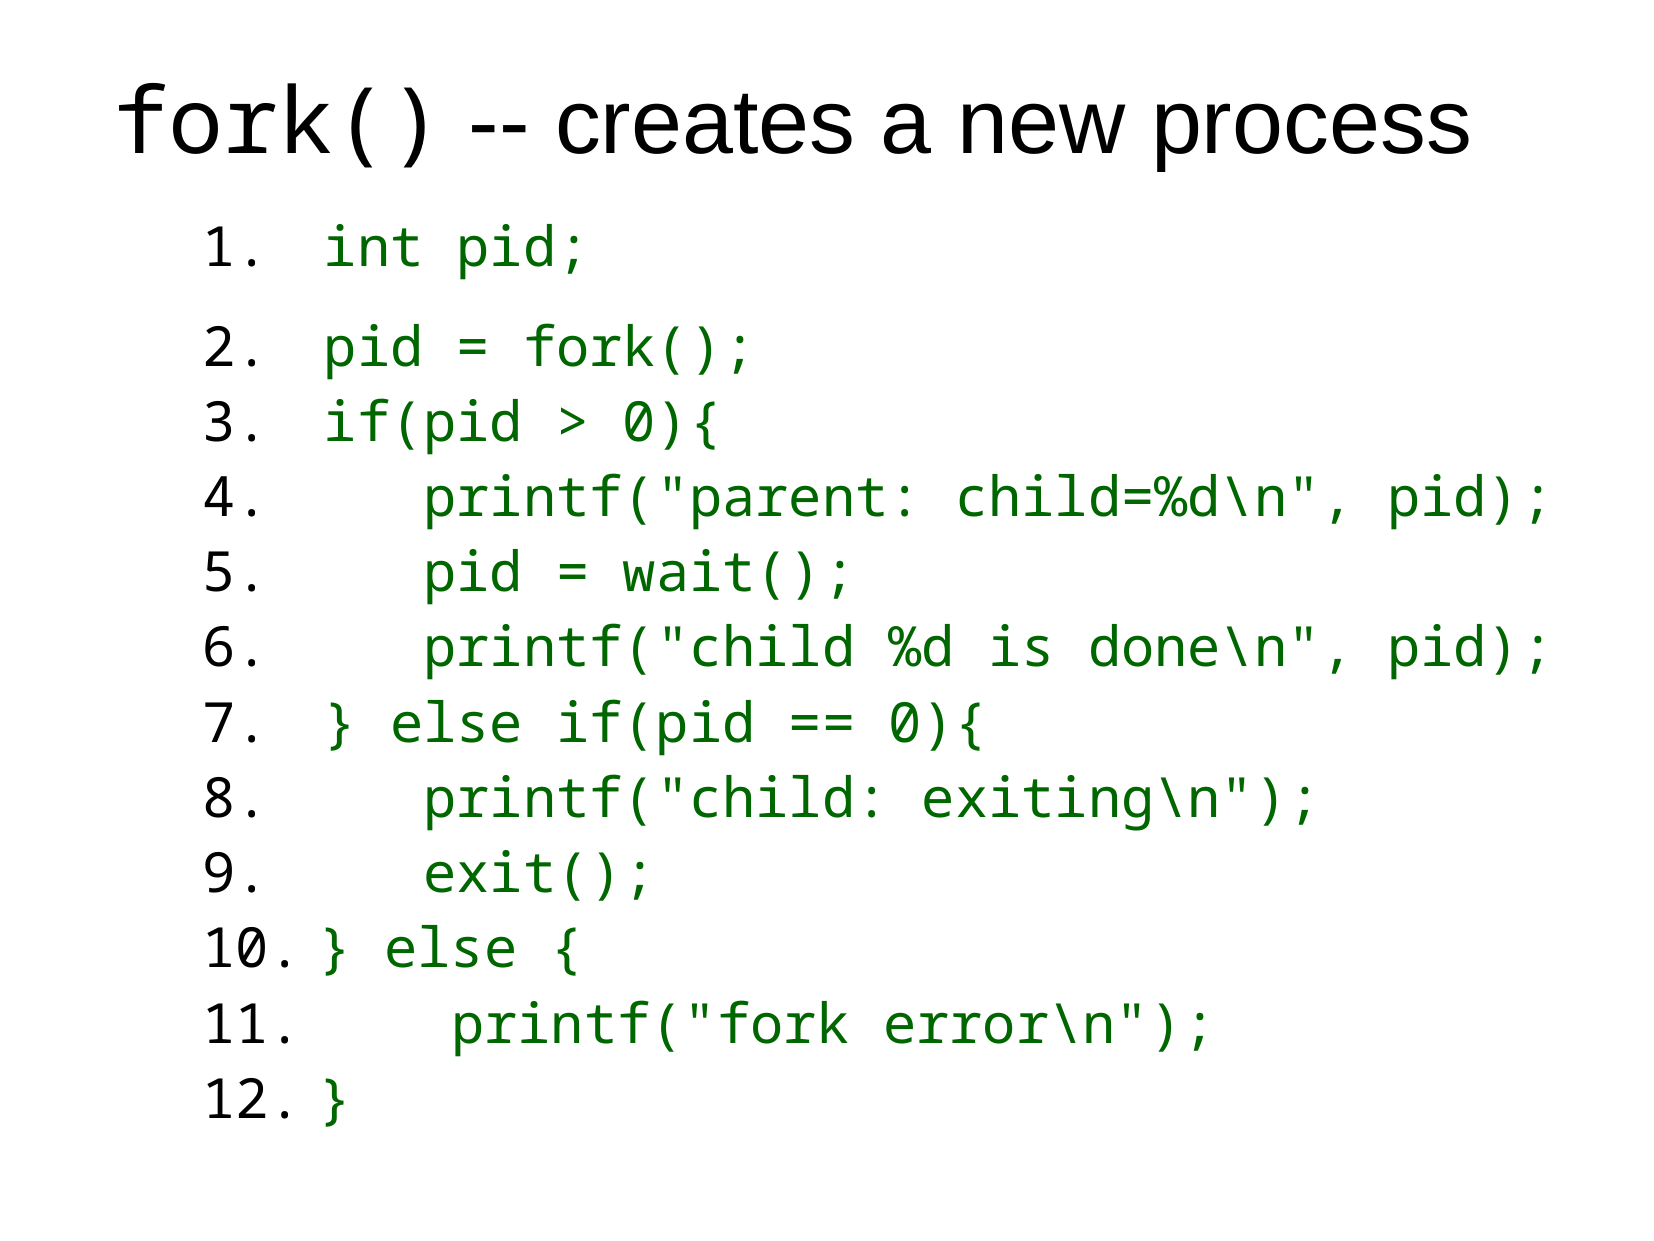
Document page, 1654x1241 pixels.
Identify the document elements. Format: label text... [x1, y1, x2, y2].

list int pid; pid = fork(); if(pid > 0){ printf("parent: child=%d\n", pid); pid = wait(); printf("child %d is done\n", pid); } else if(pid == 0){ printf("child: exiting\n"); exit(); } else { printf("fork error\n"); } [187, 207, 1571, 1145]
title fork() -- creates a new process [37, 49, 1576, 188]
